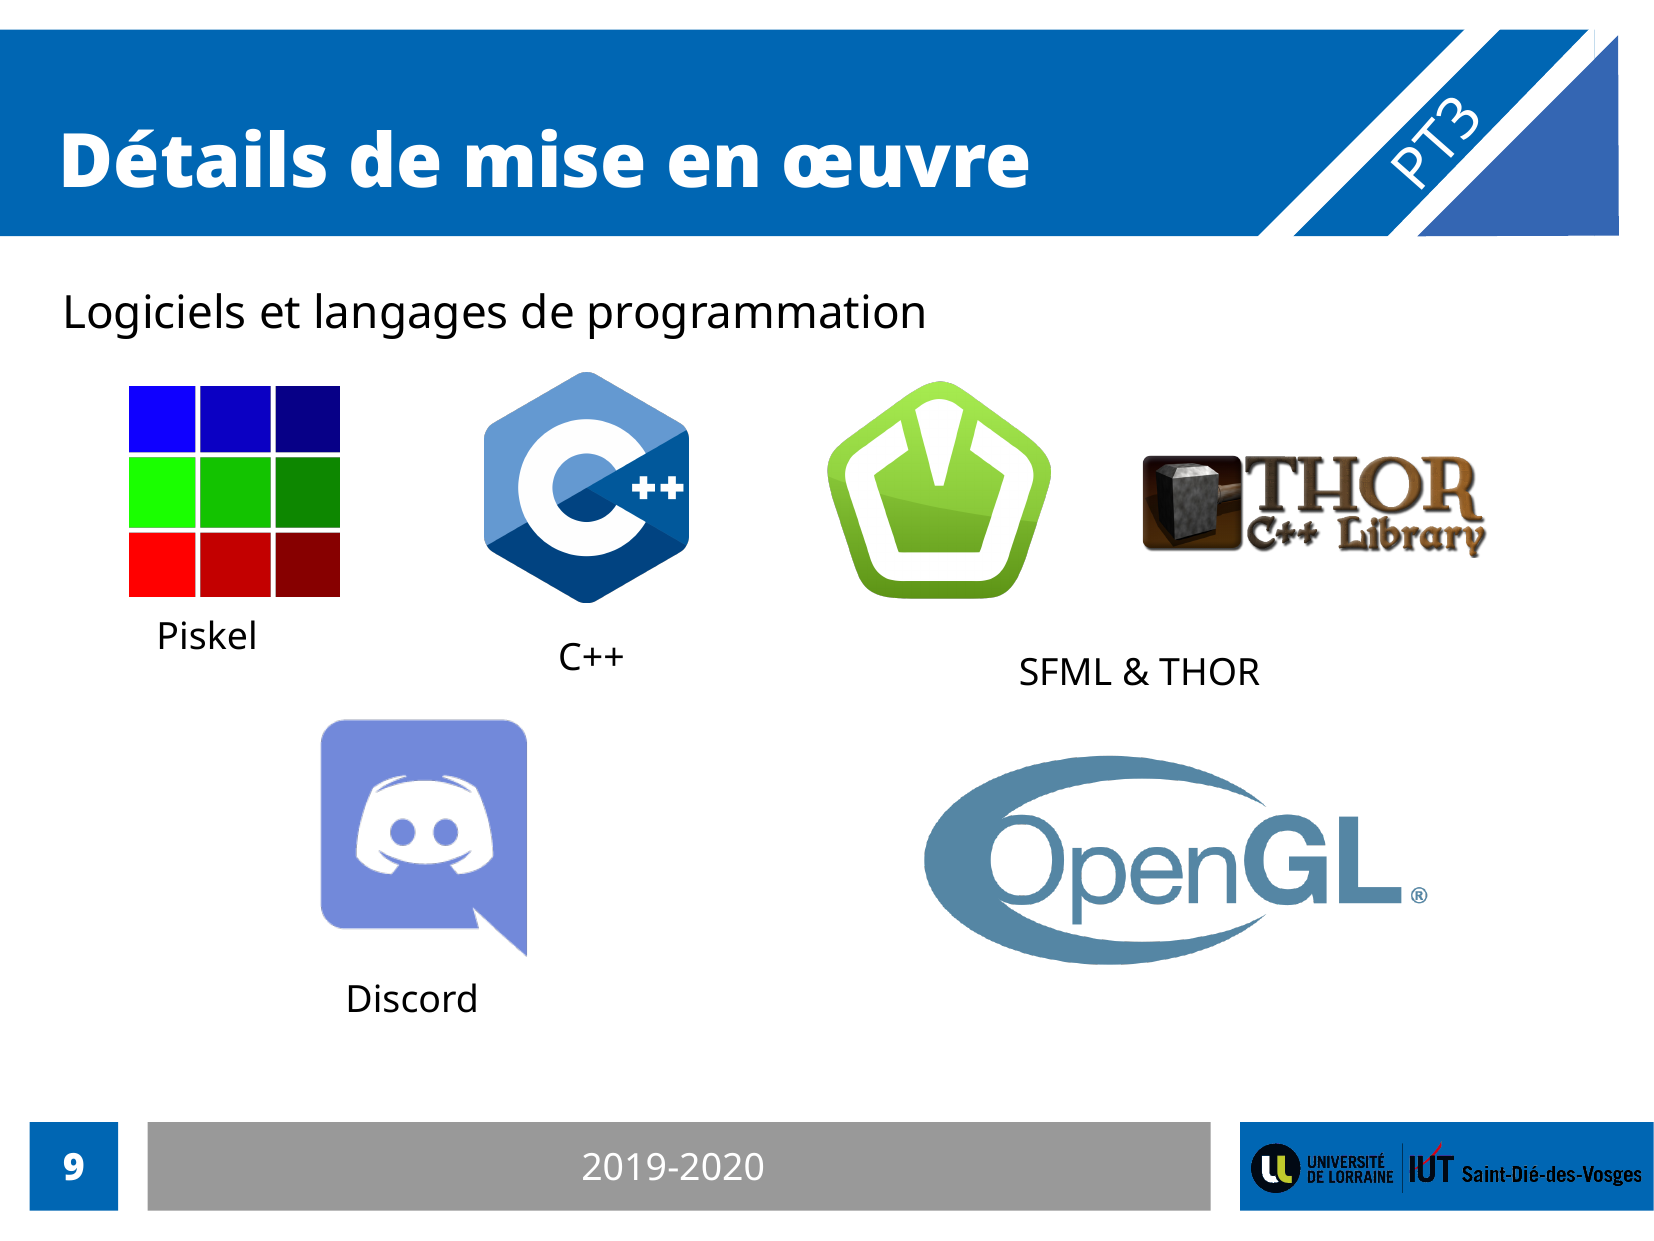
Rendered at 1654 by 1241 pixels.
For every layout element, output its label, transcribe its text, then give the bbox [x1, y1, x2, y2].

picture [814, 366, 1063, 615]
text_box C++ [543, 622, 875, 780]
text_box SFML & THOR [1003, 637, 1371, 744]
picture [484, 460, 689, 603]
text_box Piskel [141, 602, 331, 665]
text_box Logiciels et langages de programmation [47, 271, 945, 460]
picture [1136, 448, 1489, 558]
picture [279, 696, 567, 979]
text_box Discord [330, 965, 520, 1028]
picture [129, 460, 340, 597]
picture [897, 744, 1453, 976]
picture [1251, 1141, 1642, 1193]
title Détails de mise en œuvre [59, 62, 1595, 210]
